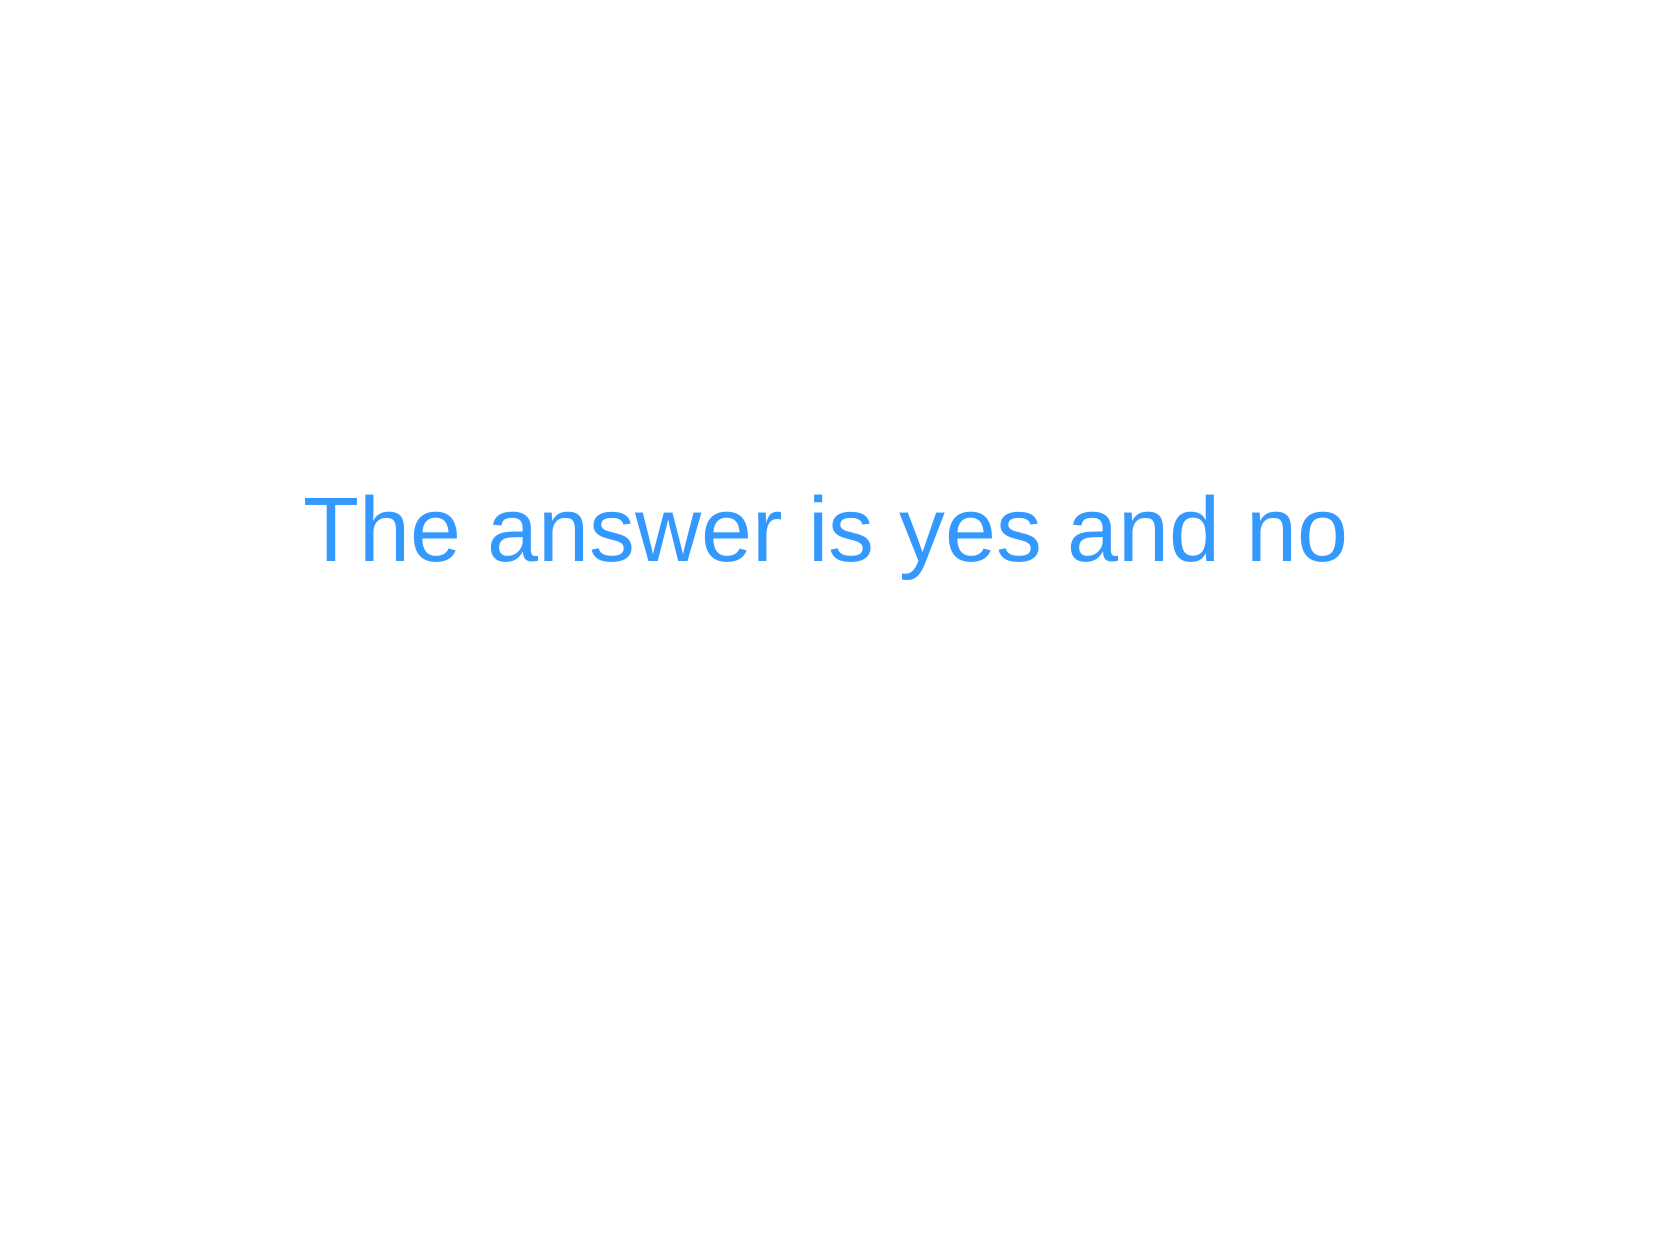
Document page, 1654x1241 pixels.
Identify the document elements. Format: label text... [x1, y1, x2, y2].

subtitle The answer is yes and no [82, 49, 1571, 1010]
